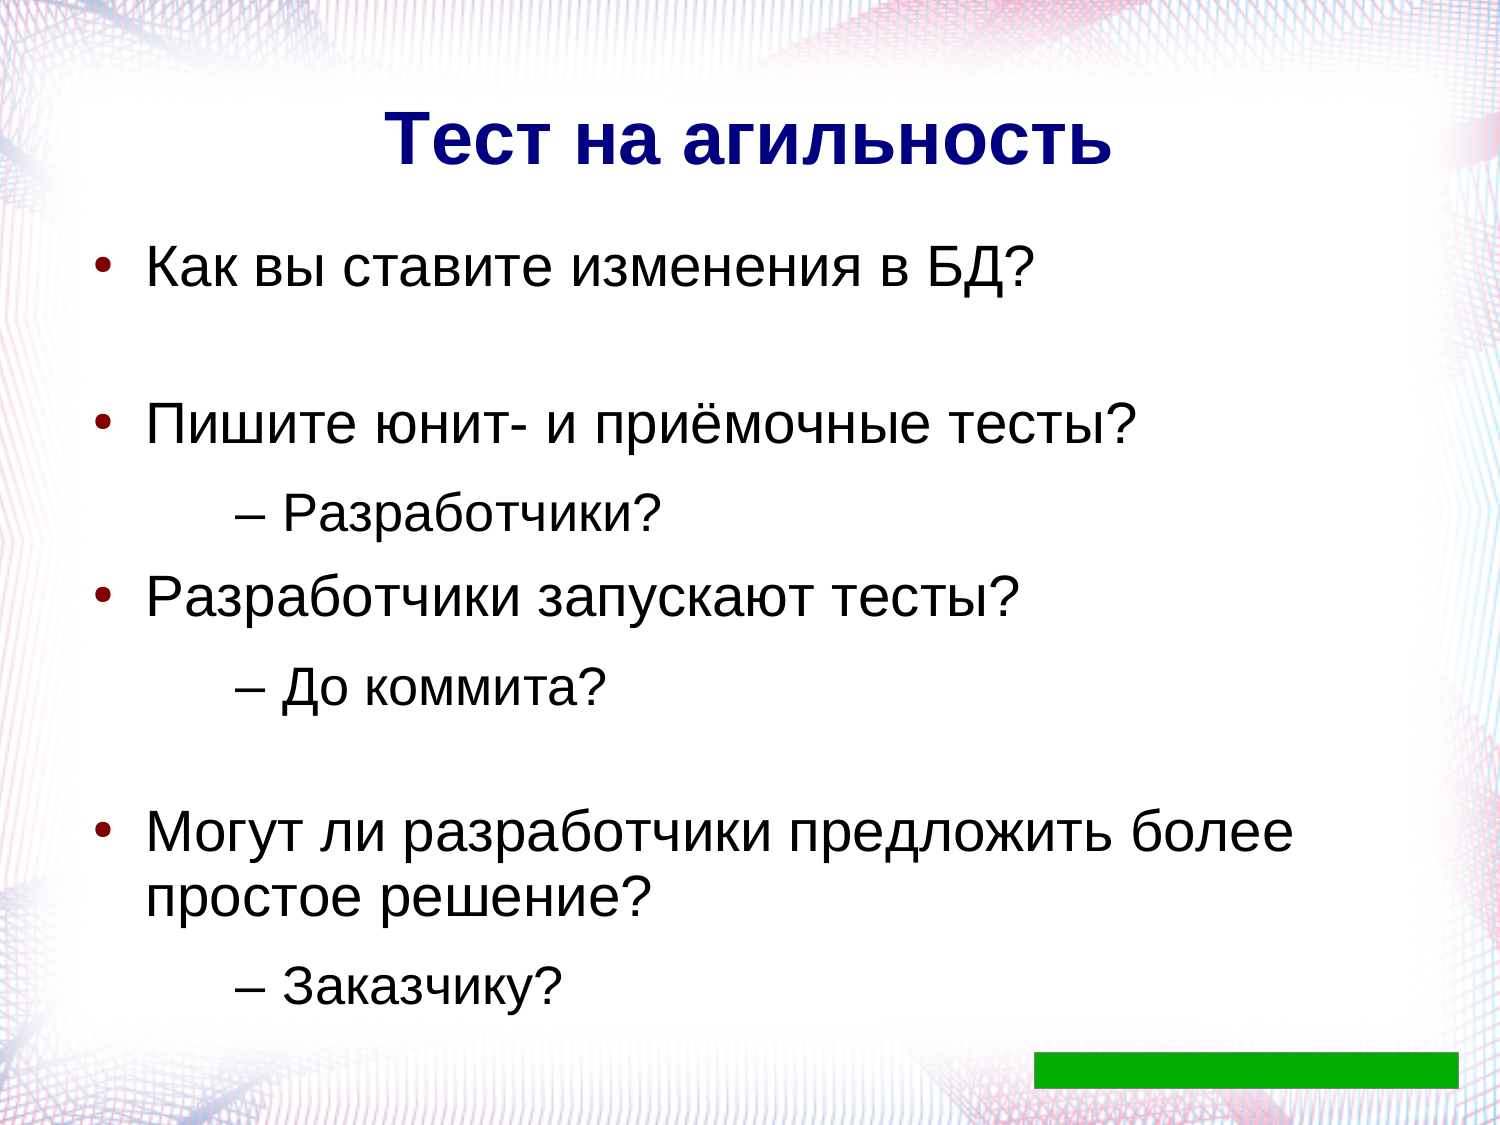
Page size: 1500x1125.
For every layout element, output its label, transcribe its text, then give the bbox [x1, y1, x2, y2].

picture [0, 0, 1500, 1125]
text_box [1034, 1052, 1459, 1089]
title Тест на агильность [75, 44, 1425, 233]
list Как вы ставите изменения в БД? Пишите юнит- и приёмочные тесты? Разработчики? Разработчики запускают тесты? До коммита? Могут ли разработчики предложить более простое решение? Заказчику? [75, 233, 1425, 1015]
